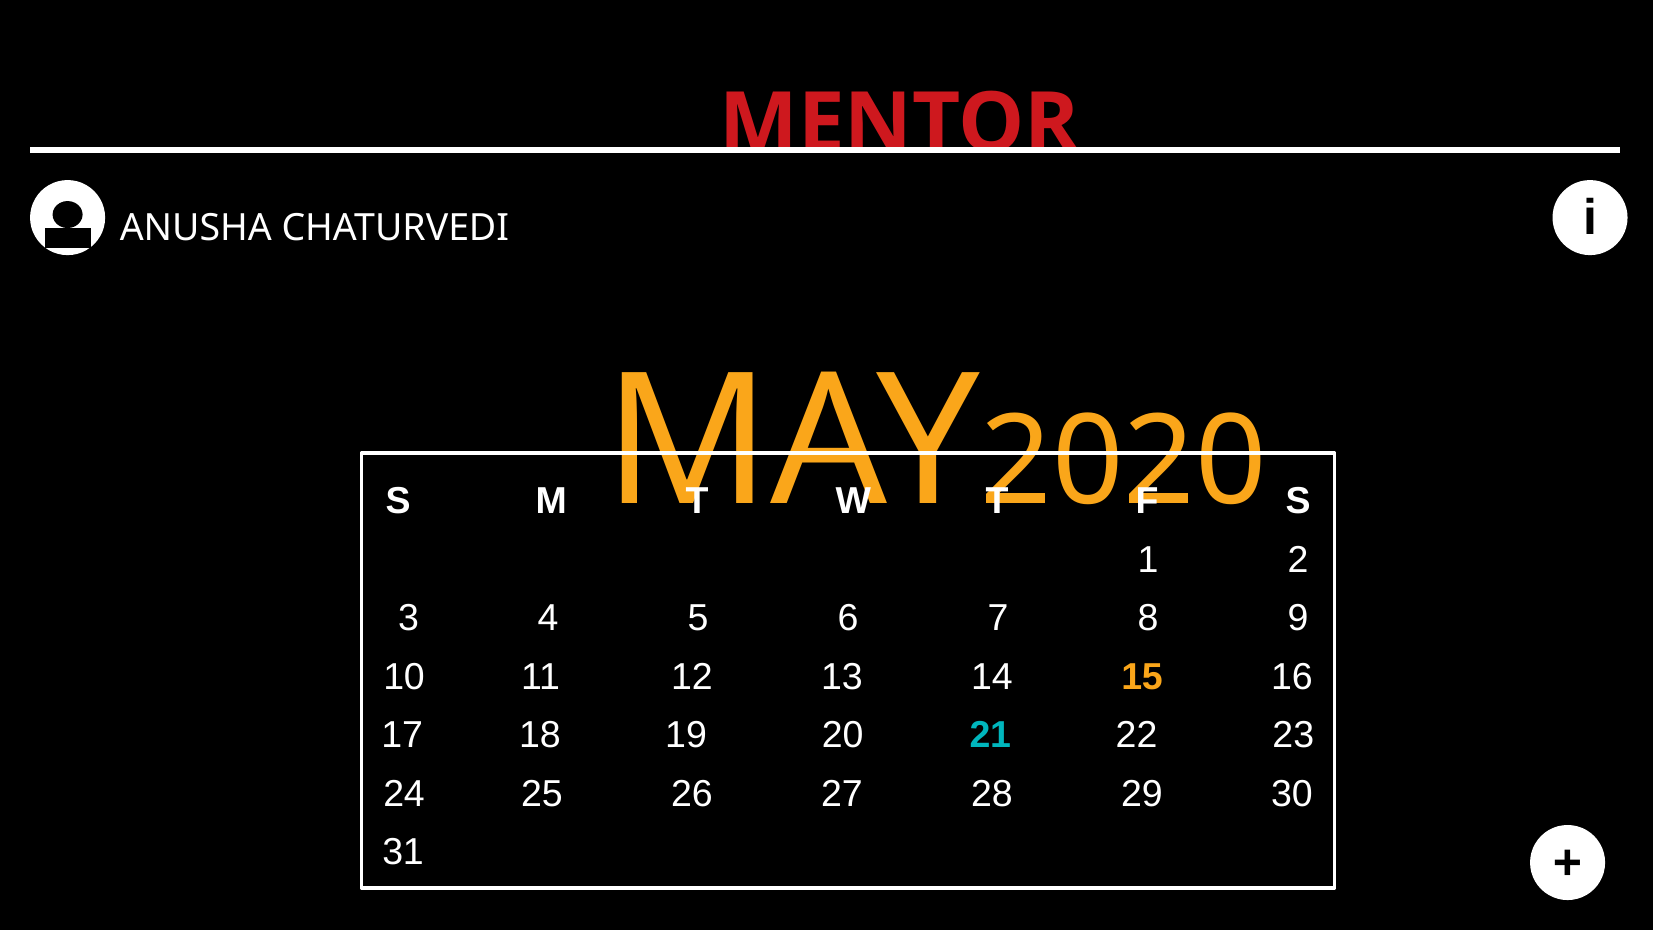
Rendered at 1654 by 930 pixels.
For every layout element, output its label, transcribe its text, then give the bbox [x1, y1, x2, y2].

text_box ANUSHA CHATURVEDI [105, 193, 394, 246]
text_box [30, 180, 106, 256]
text_box + [1530, 825, 1606, 901]
text_box S M T W T F S [370, 472, 1326, 530]
text_box i [1552, 180, 1628, 256]
text_box MENTOR [705, 55, 948, 147]
text_box 10 11 12 13 14 15 16 [368, 648, 1328, 705]
text_box 17 18 19 20 21 22 23 [366, 706, 1330, 764]
text_box 3 4 5 6 7 8 9 [372, 589, 1324, 647]
text_box 31 [367, 823, 439, 881]
text_box MAY2020 [589, 455, 1064, 472]
text_box 24 25 26 27 28 29 30 [368, 765, 1328, 822]
text_box MAY2020 [589, 300, 1064, 451]
text_box 1 2 [372, 531, 1324, 588]
